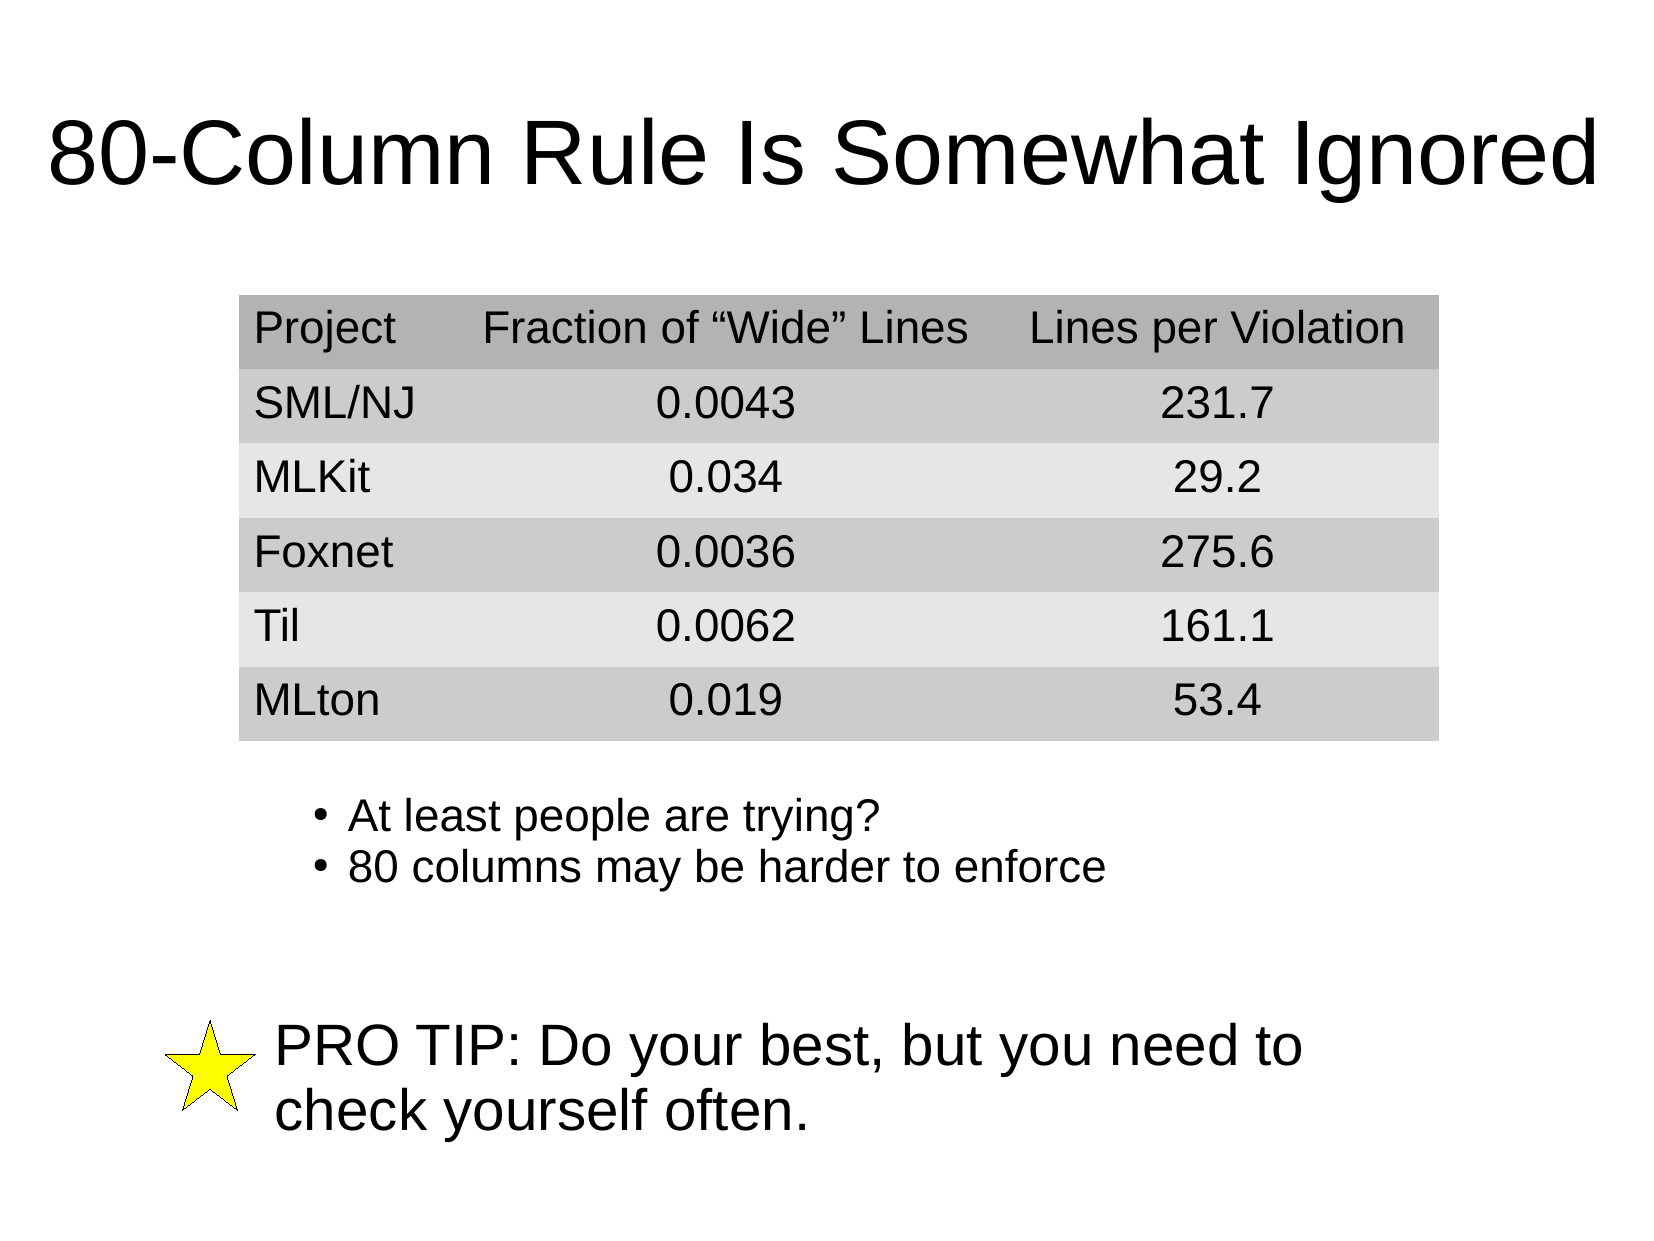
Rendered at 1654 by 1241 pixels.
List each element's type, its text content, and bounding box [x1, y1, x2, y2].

table_cell MLton [239, 667, 455, 741]
table_cell 0.0043 [455, 369, 996, 443]
table_cell 53.4 [996, 667, 1439, 741]
table_cell 275.6 [996, 518, 1439, 592]
table_cell Til [239, 592, 455, 667]
text_box At least people are trying? 80 columns may be harder to enforce [297, 782, 1123, 901]
table_cell 29.2 [996, 443, 1439, 518]
table_header Project [239, 295, 455, 369]
table_cell SML/NJ [239, 369, 455, 443]
table_cell 161.1 [996, 592, 1439, 667]
table_cell 0.0062 [455, 592, 996, 667]
table_cell MLKit [239, 443, 455, 518]
table_header Lines per Violation [996, 295, 1439, 369]
table_cell Foxnet [239, 518, 455, 592]
title 80-Column Rule Is Somewhat Ignored [30, 49, 1621, 257]
table_cell 231.7 [996, 369, 1439, 443]
text_box [165, 1020, 256, 1111]
text_box PRO TIP: Do your best, but you need to check yourself often. [259, 1005, 1351, 1150]
table_cell 0.0036 [455, 518, 996, 592]
table_cell 0.019 [455, 667, 996, 741]
table_header Fraction of “Wide” Lines [455, 295, 996, 369]
table_cell 0.034 [455, 443, 996, 518]
